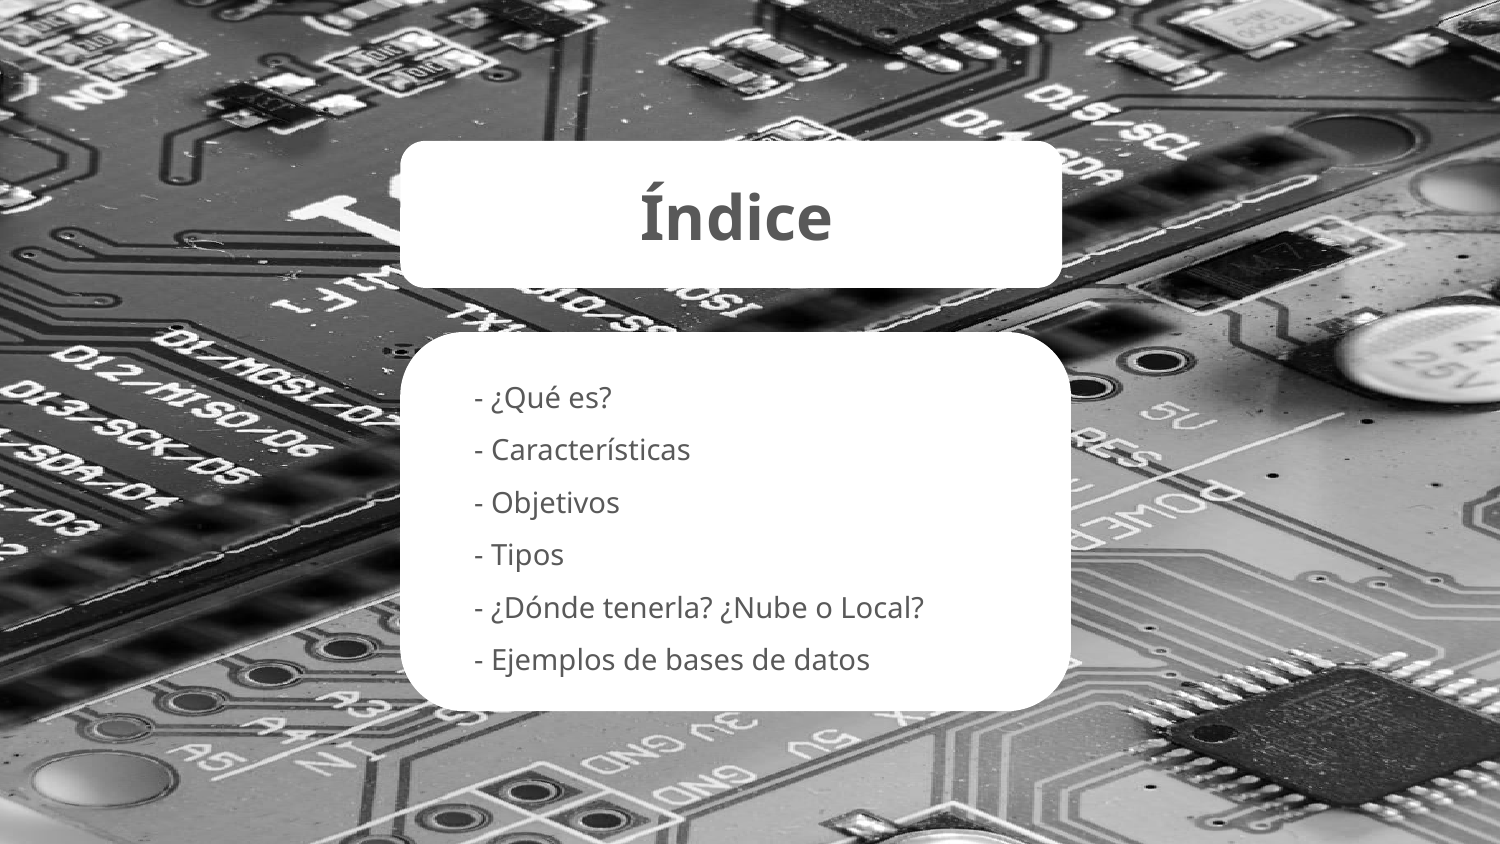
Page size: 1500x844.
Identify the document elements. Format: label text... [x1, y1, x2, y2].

text_box [400, 141, 1062, 288]
text_box - ¿Qué es? - Características - Objetivos - Tipos - ¿Dónde tenerla? ¿Nube o Local? - Ejemplos de bases de datos [459, 346, 1007, 698]
picture [0, 0, 1500, 844]
text_box Índice [625, 162, 1500, 242]
text_box [400, 332, 1071, 711]
